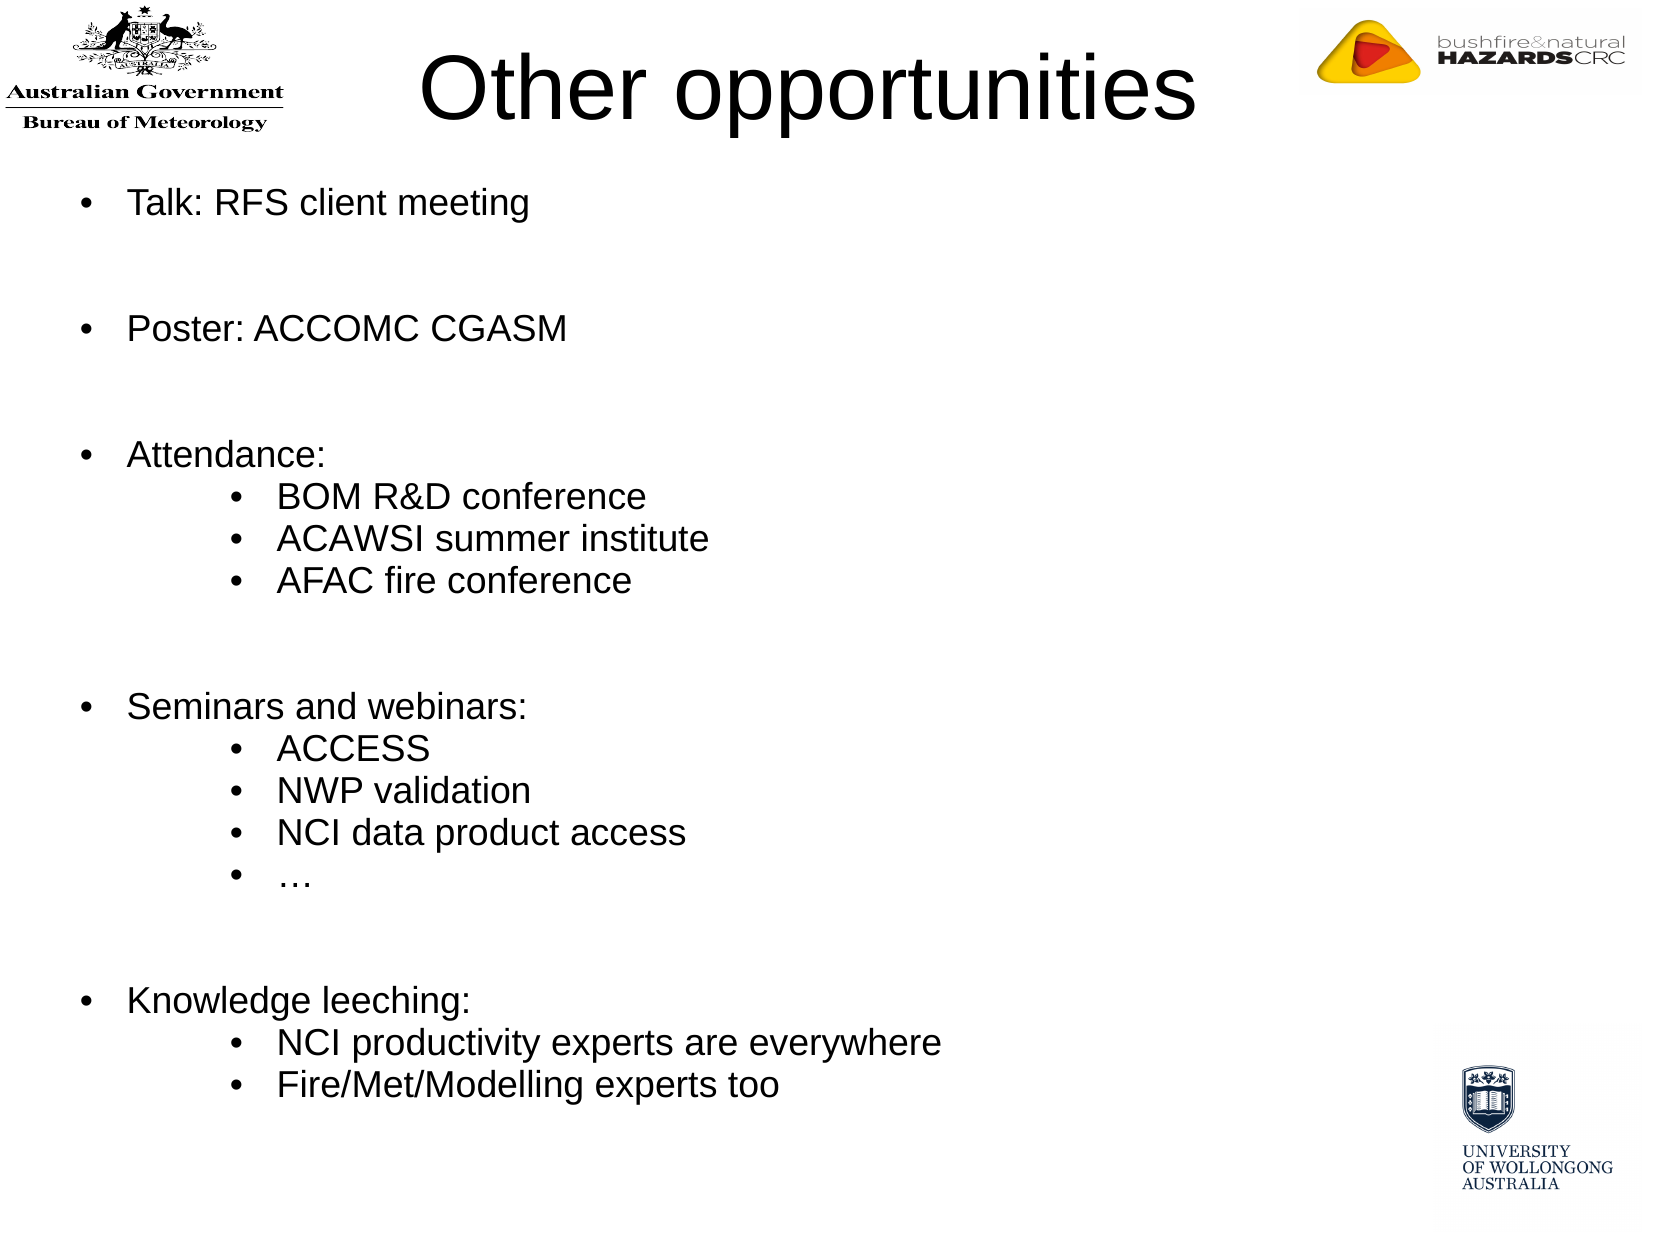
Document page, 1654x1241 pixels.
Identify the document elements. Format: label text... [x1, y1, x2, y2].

picture [5, 5, 284, 132]
picture [1329, 8, 1642, 95]
title Other opportunities [289, 0, 1329, 166]
picture [1433, 1023, 1642, 1232]
text_box Talk: RFS client meeting Poster: ACCOMC CGASM Attendance: BOM R&D conference ACAWSI summer institute AFAC fire conference Seminars and webinars: ACCESS NWP validation NCI data product access … Knowledge leeching: NCI productivity experts are everywhere Fire/Met/Modelling experts too [65, 173, 1052, 1234]
